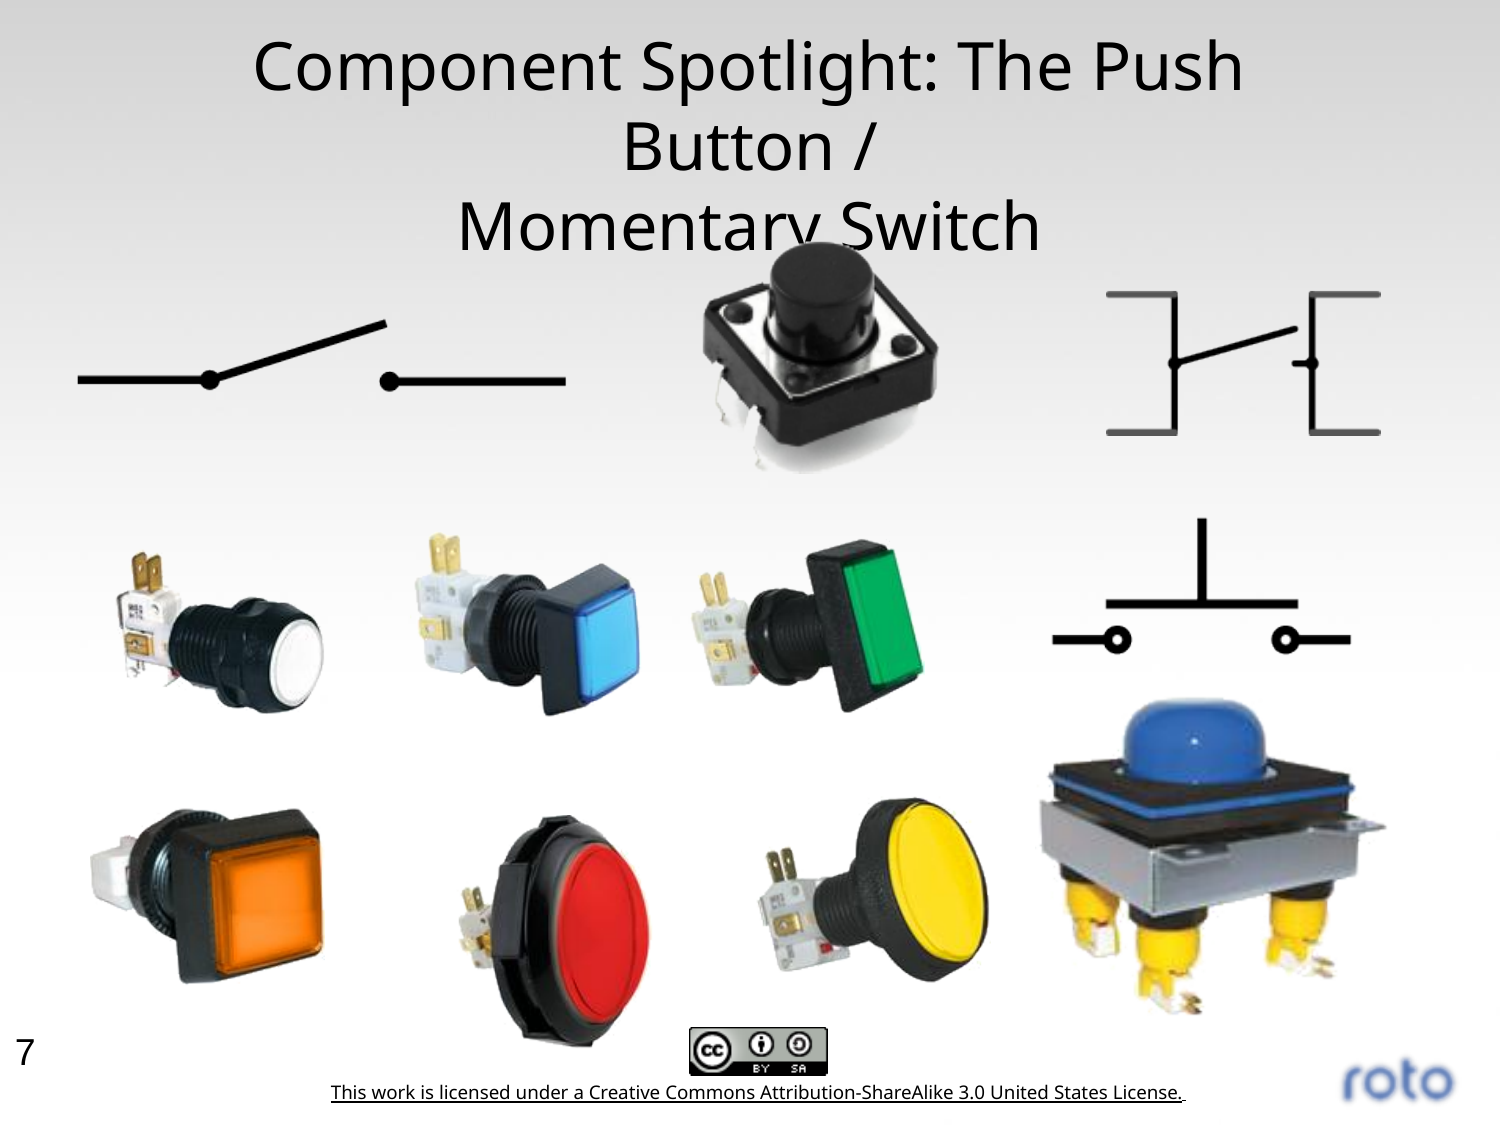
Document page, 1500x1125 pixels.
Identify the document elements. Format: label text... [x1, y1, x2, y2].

title Component Spotlight: The Push Button / Momentary Switch [112, 49, 1388, 238]
picture [0, 0, 1500, 1125]
